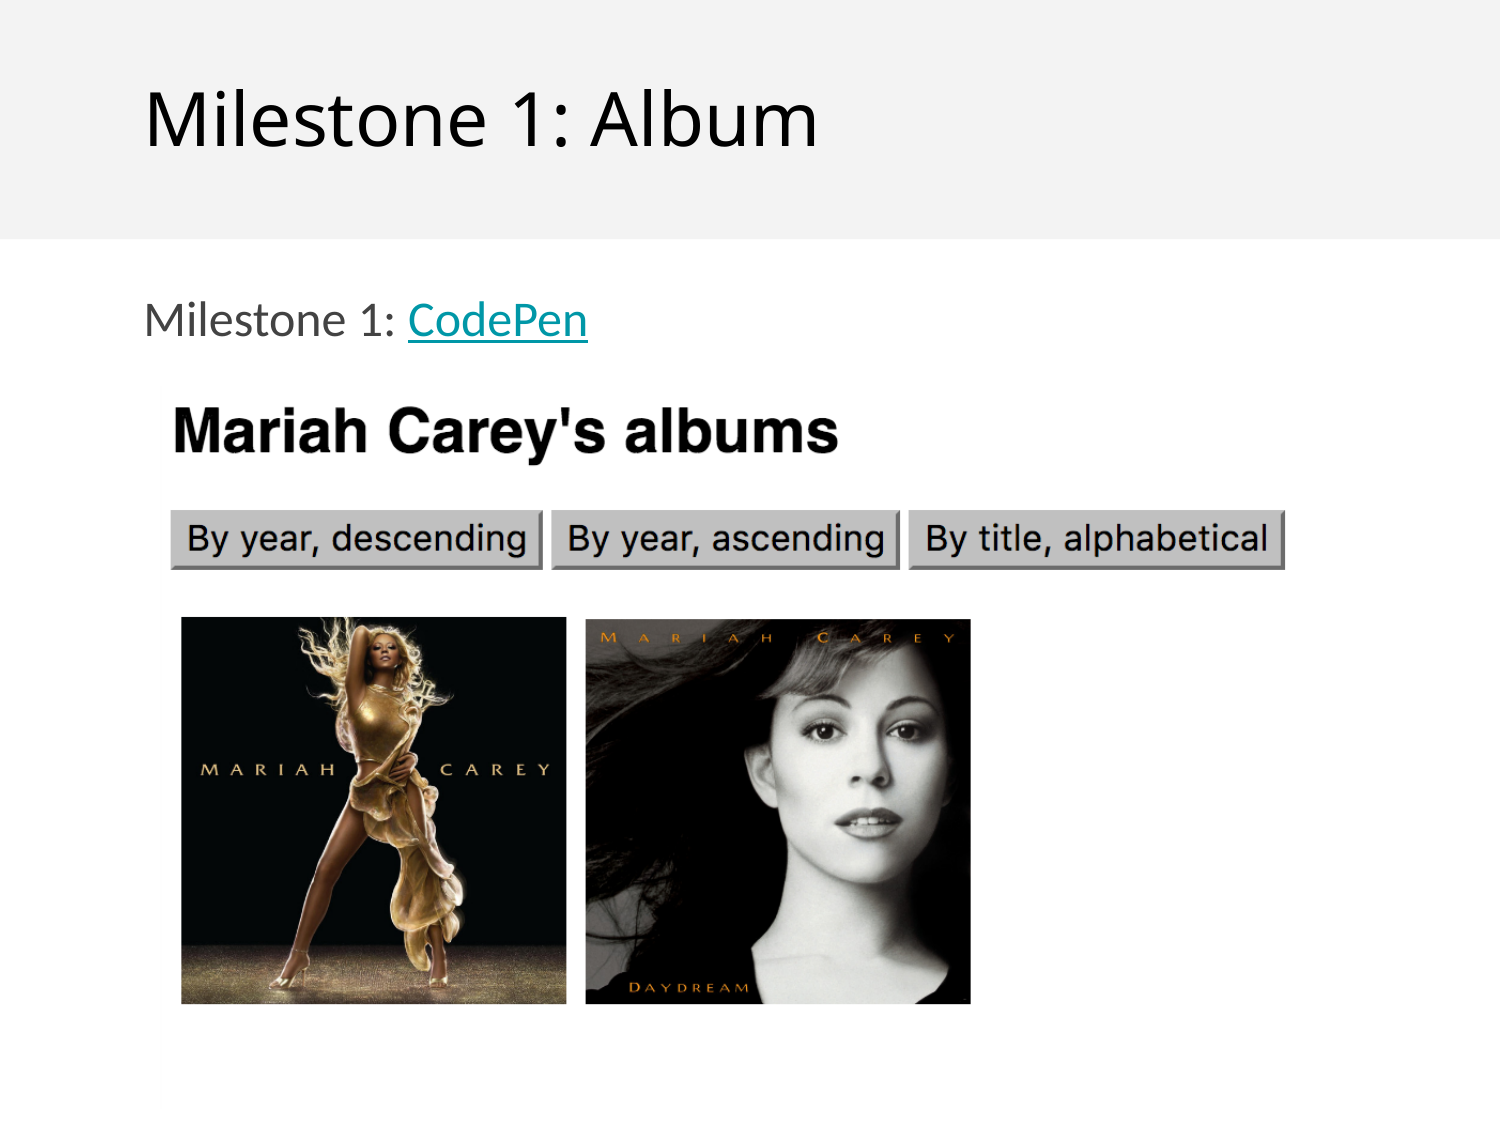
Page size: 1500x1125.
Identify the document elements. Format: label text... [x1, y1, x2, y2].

title Milestone 1: Album [128, 56, 1372, 183]
list Milestone 1: CodePen [128, 262, 1372, 354]
picture [160, 386, 1422, 1109]
